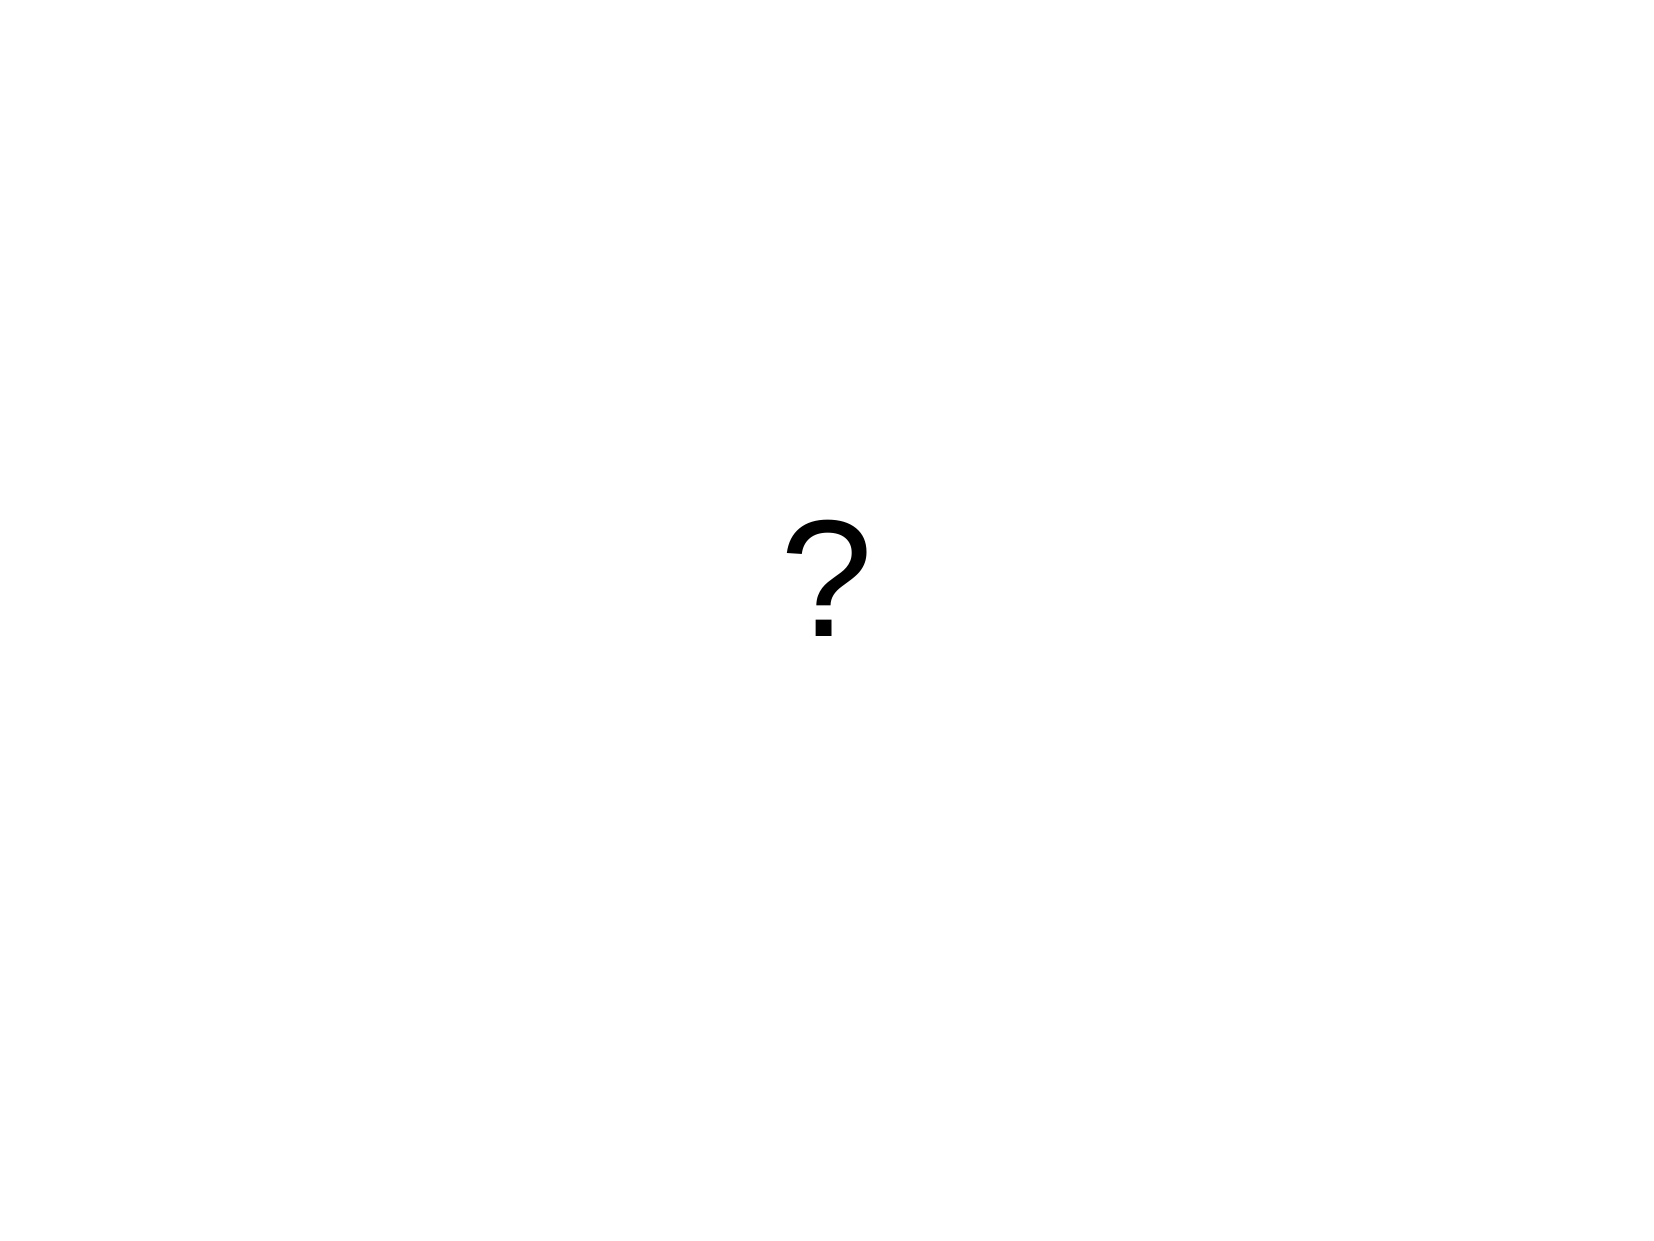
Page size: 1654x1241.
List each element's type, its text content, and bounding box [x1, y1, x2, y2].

subtitle ? [82, 56, 1571, 1102]
